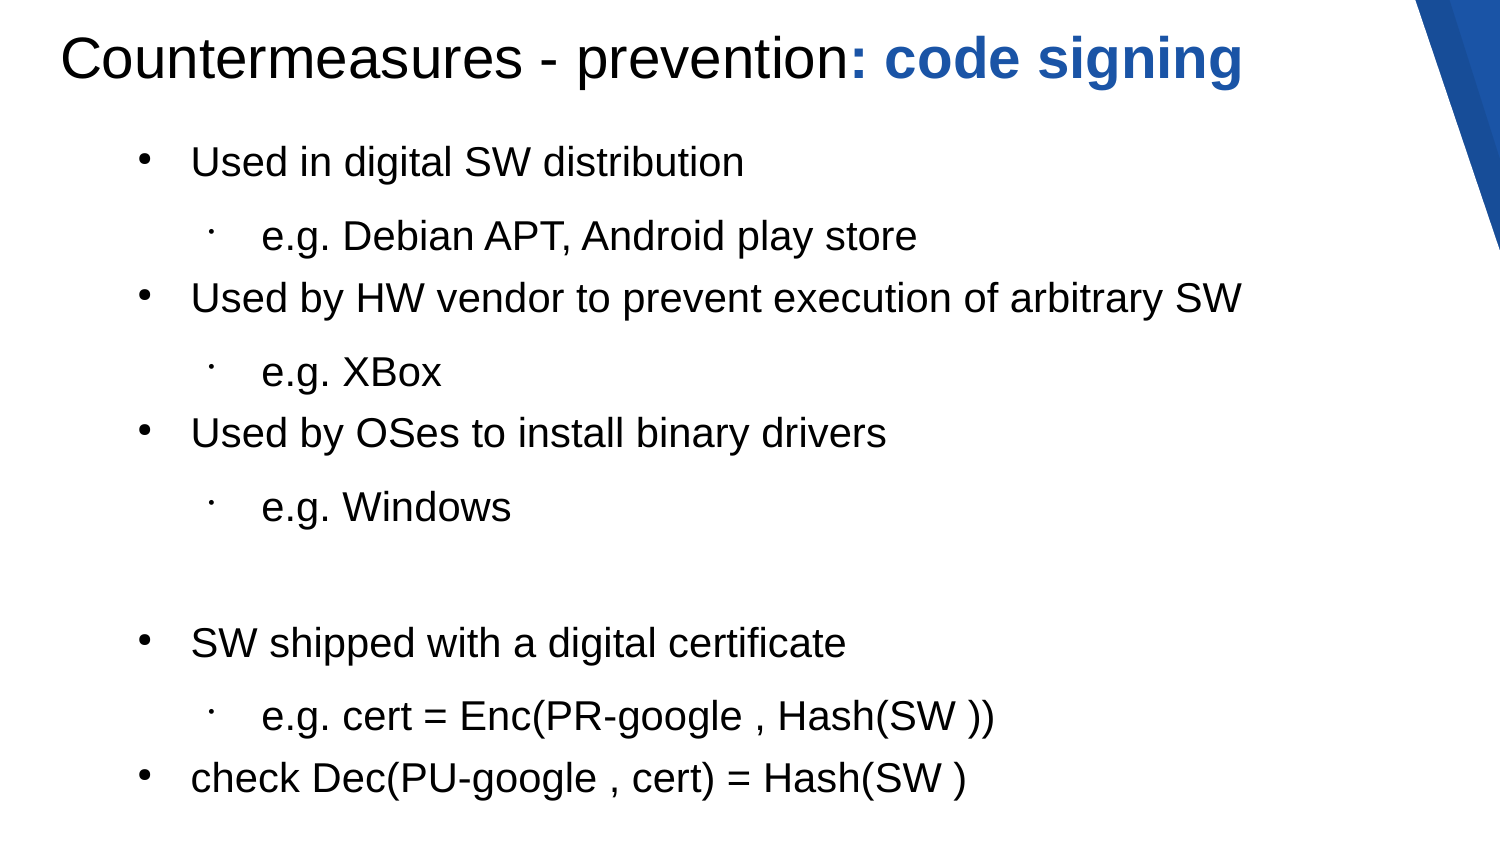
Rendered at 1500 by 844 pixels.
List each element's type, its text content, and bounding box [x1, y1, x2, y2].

list Used in digital SW distribution e.g. Debian APT, Android play store Used by HW vendor to prevent execution of arbitrary SW e.g. XBox Used by OSes to install binary drivers e.g. Windows SW shipped with a digital certificate e.g. cert = Enc(PR-google , Hash(SW )) check Dec(PU-google , cert) = Hash(SW ) [104, 120, 1471, 695]
title Countermeasures - prevention: code signing [45, 37, 1385, 106]
